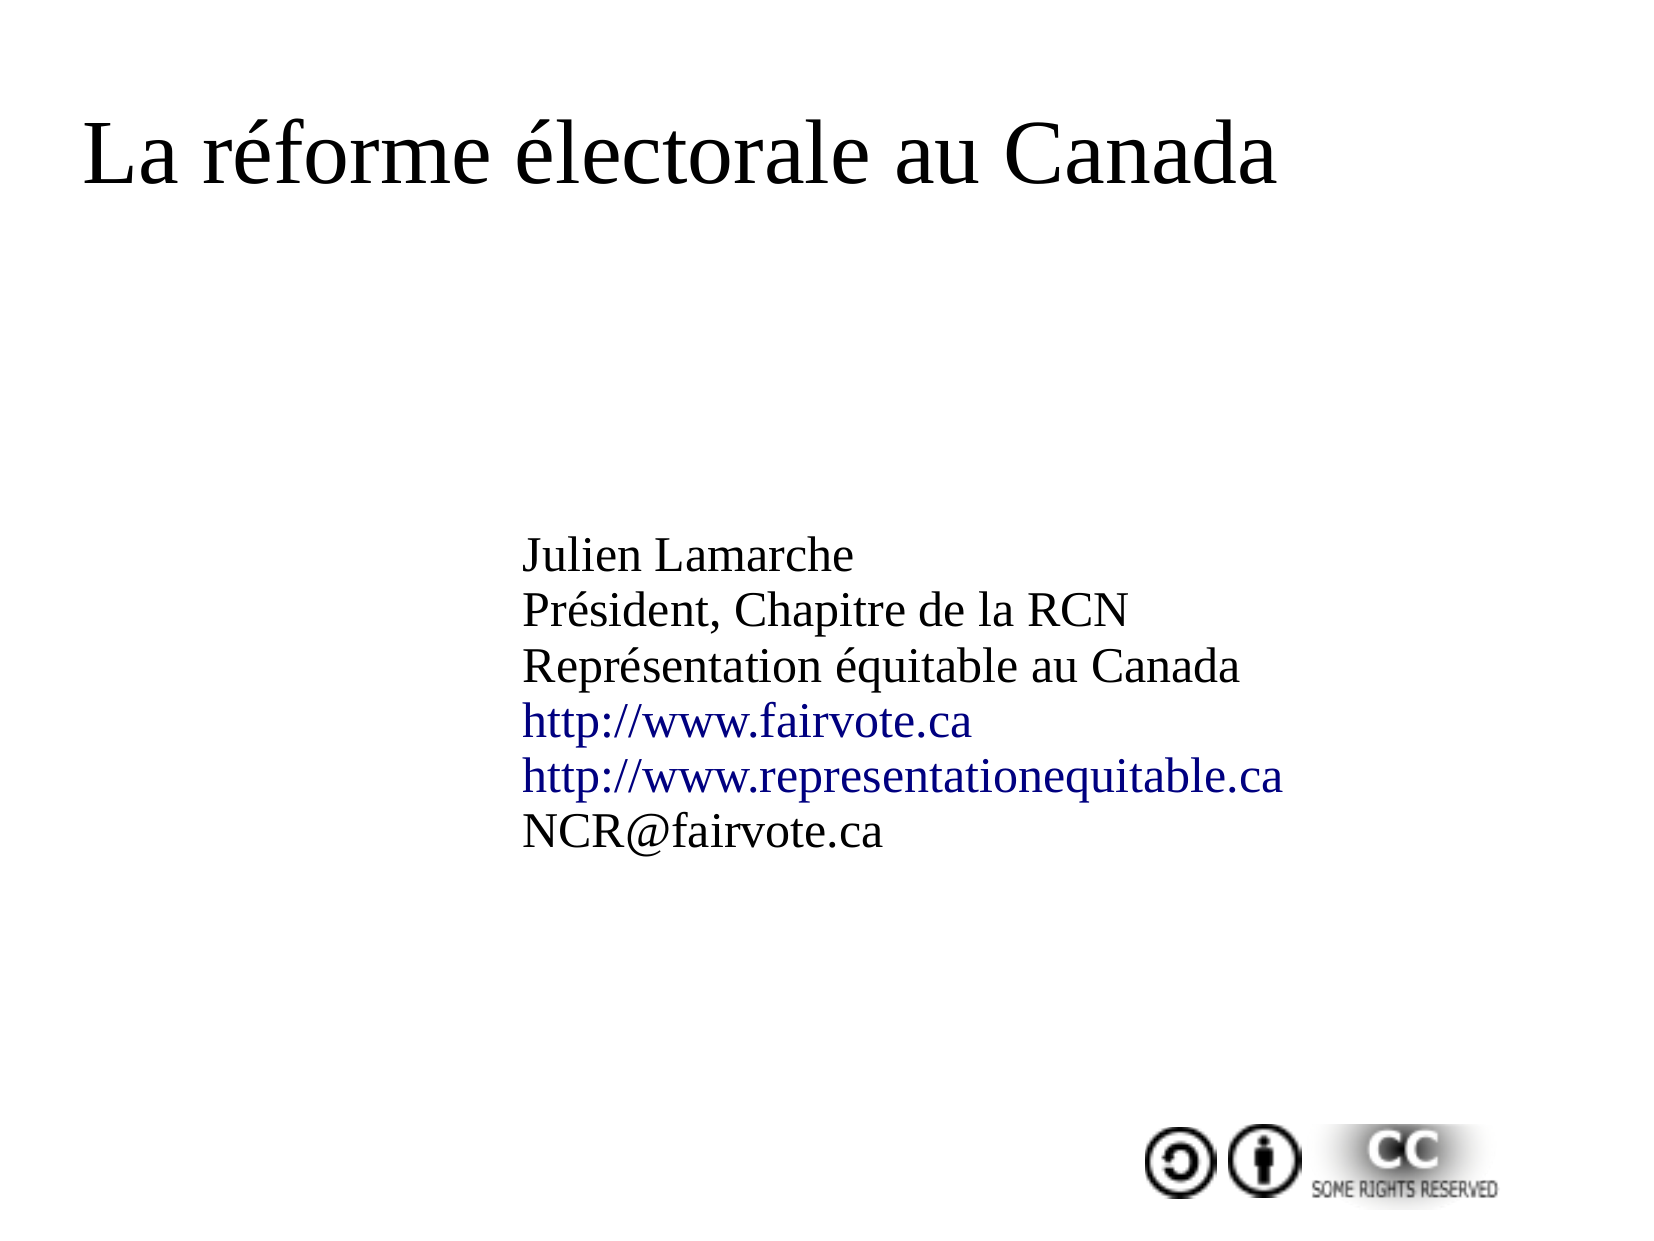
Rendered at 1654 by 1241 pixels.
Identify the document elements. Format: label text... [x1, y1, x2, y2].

title La réforme électorale au Canada [82, 49, 1571, 257]
picture [1145, 1127, 1217, 1199]
picture [1228, 1124, 1512, 1210]
text_box Julien Lamarche Président, Chapitre de la RCN Représentation équitable au Canada http://www.fairvote.ca http://www.representationequitable.ca NCR@fairvote.ca [507, 519, 1512, 869]
